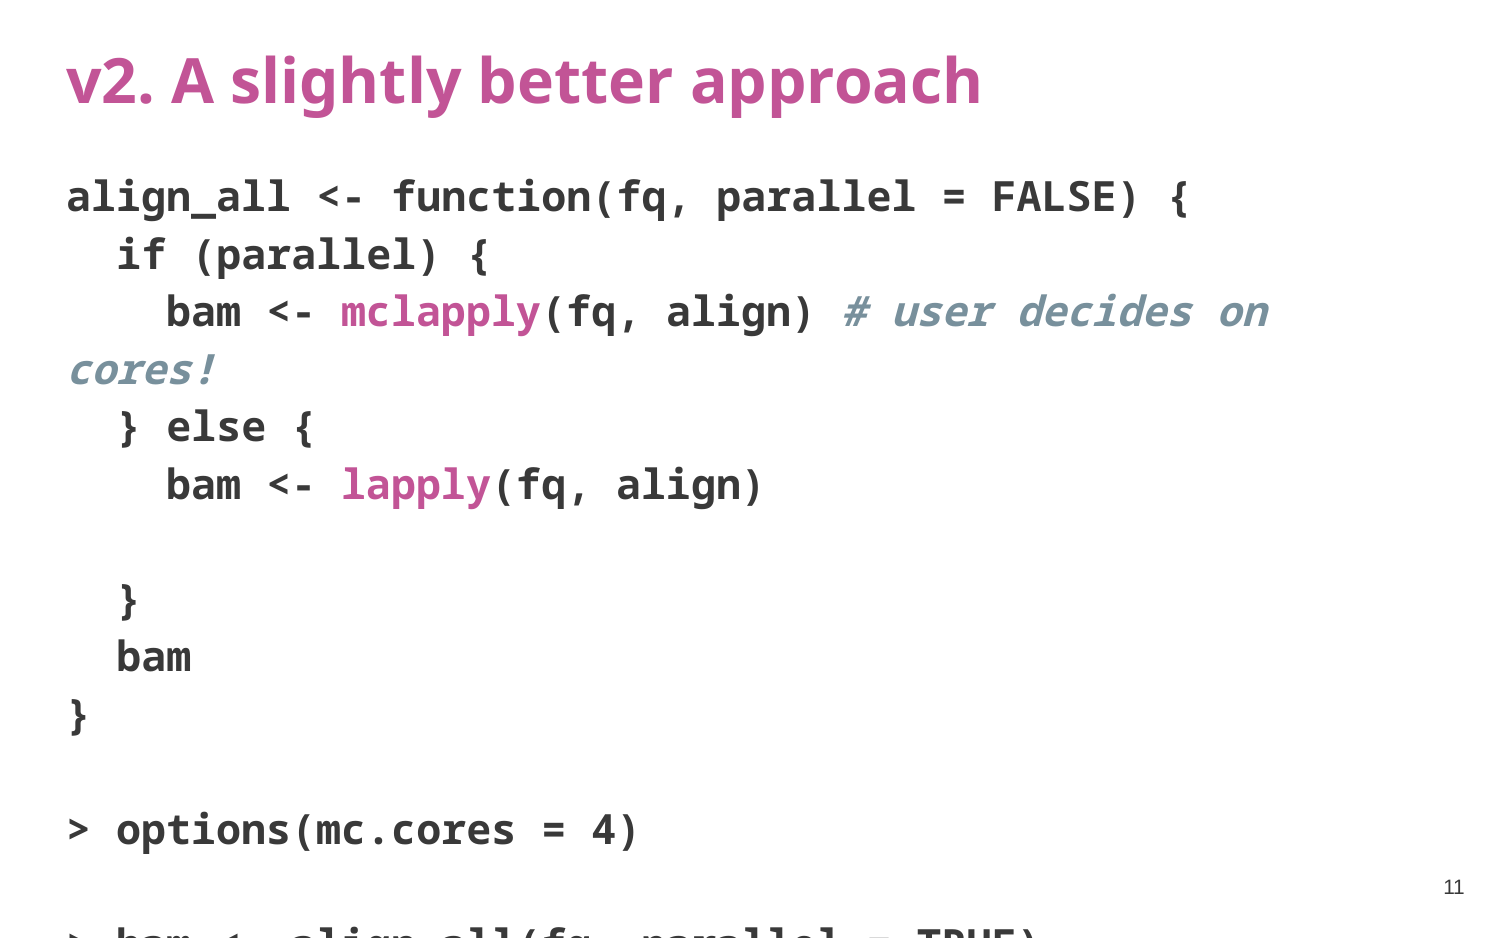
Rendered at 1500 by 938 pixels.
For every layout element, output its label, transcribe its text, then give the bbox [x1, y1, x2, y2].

title v2. A slightly better approach [51, 25, 1449, 130]
slide_number <number> [1389, 849, 1480, 922]
list align_all <- function(fq, parallel = FALSE) { if (parallel) { bam <- mclapply(fq, align) # user decides on cores! ‎ } else { bam <- lapply(fq, align) ‎ } bam } > options(mc.cores = 4) ‎ > bam <- align_all(fq, parallel = TRUE) [51, 147, 1449, 922]
